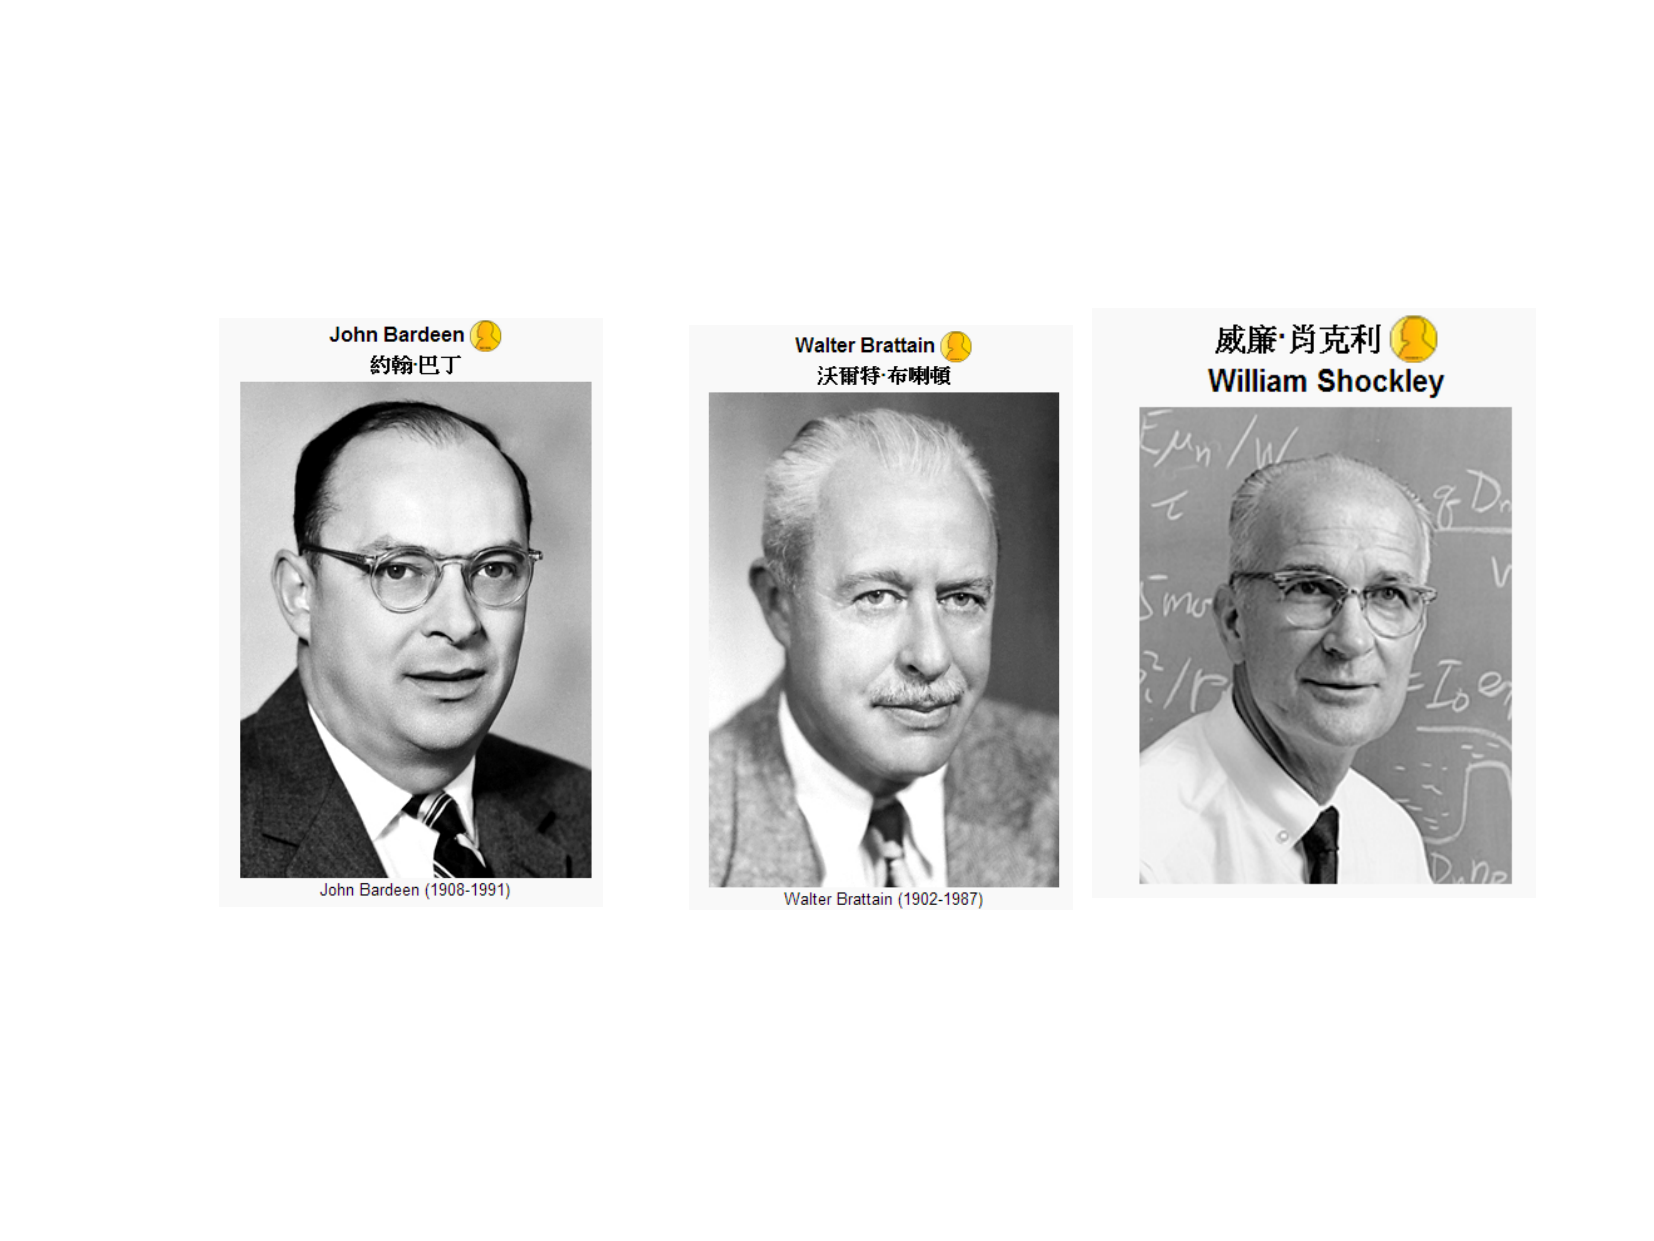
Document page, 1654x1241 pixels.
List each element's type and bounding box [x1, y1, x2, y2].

picture [689, 325, 1073, 911]
picture [219, 318, 603, 907]
picture [1092, 308, 1536, 898]
